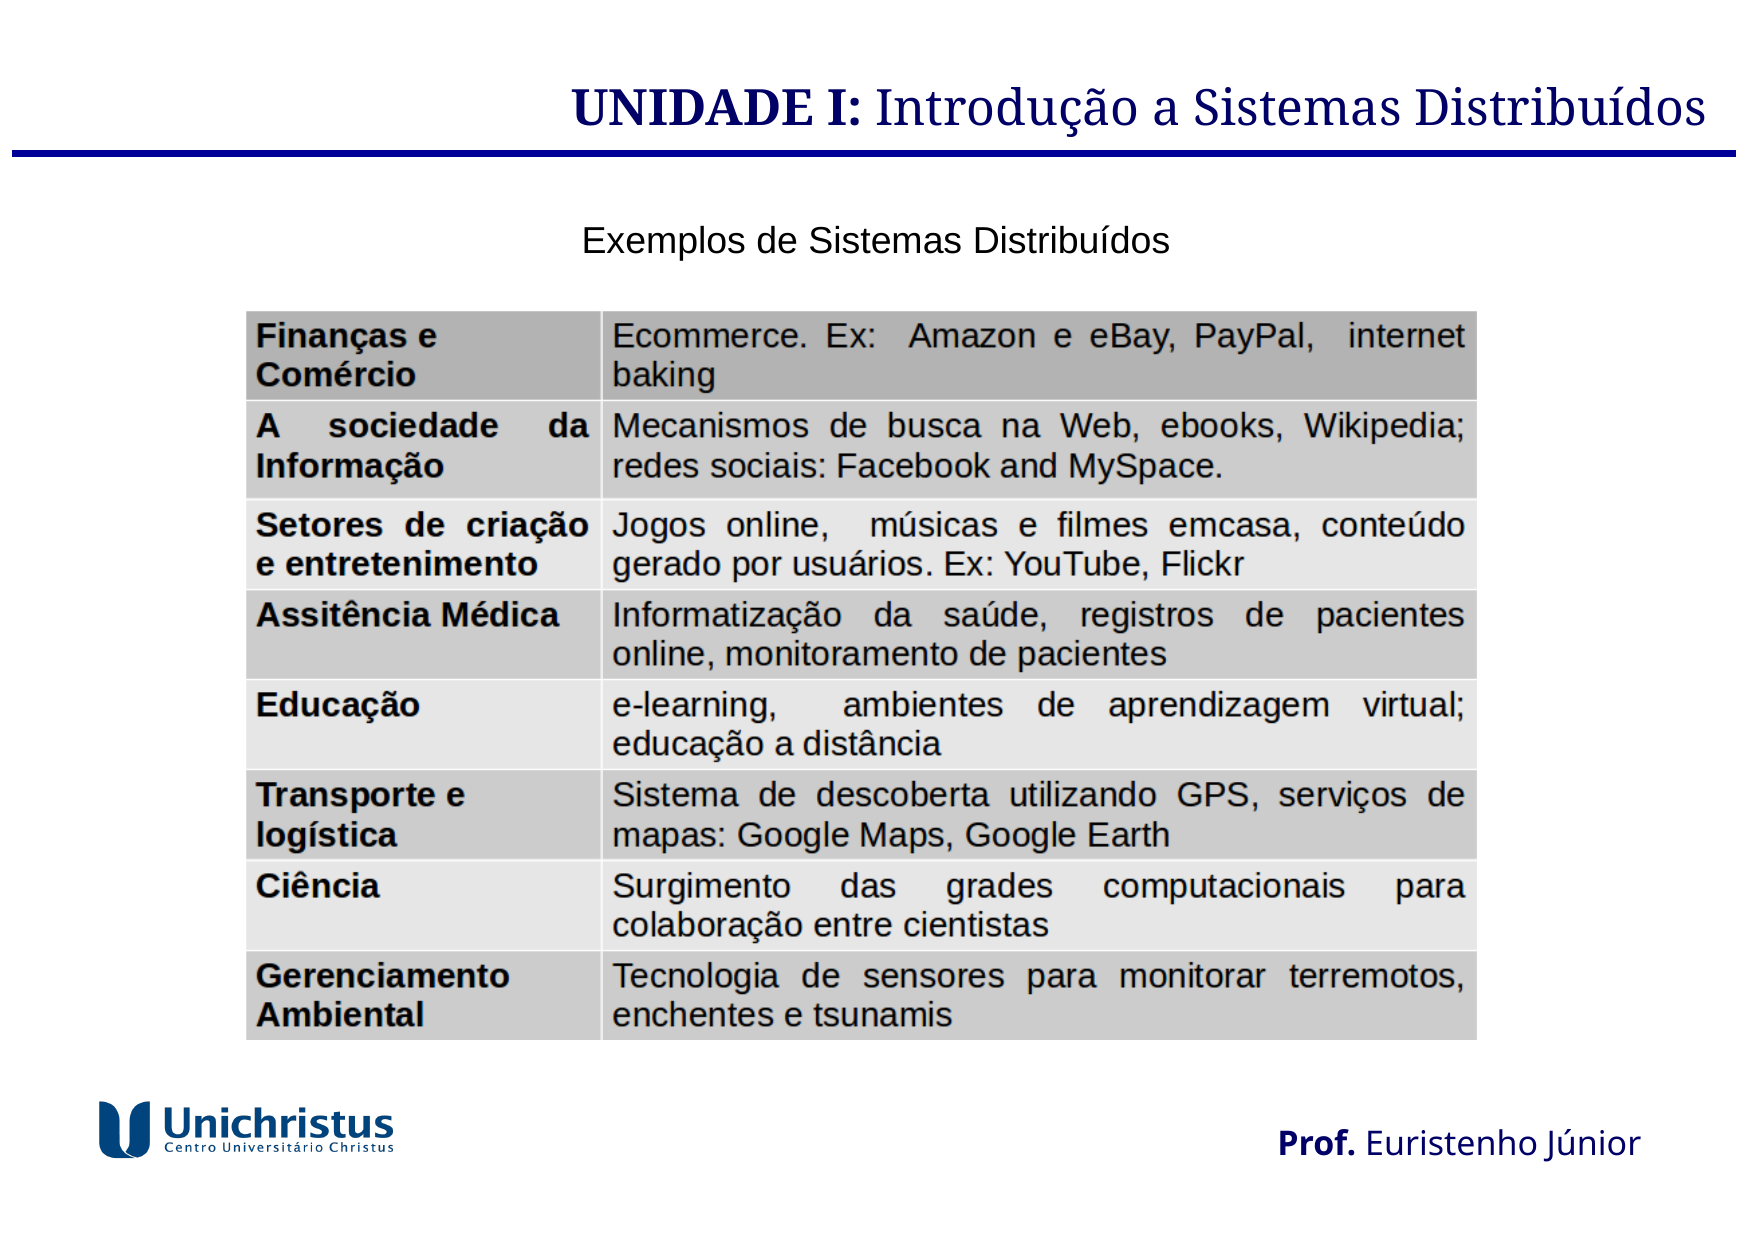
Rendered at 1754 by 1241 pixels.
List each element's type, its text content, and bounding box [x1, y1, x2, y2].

text_box Prof. Euristenho Júnior [1262, 1111, 1695, 1167]
picture [94, 1098, 398, 1160]
title Exemplos de Sistemas Distribuídos [177, 200, 1575, 317]
text_box UNIDADE I: Introdução a Sistemas Distribuídos [556, 64, 1708, 150]
text_box UNIDADE I: Introdução a Sistemas Distribuídos [556, 157, 1708, 161]
picture [245, 310, 1477, 1040]
